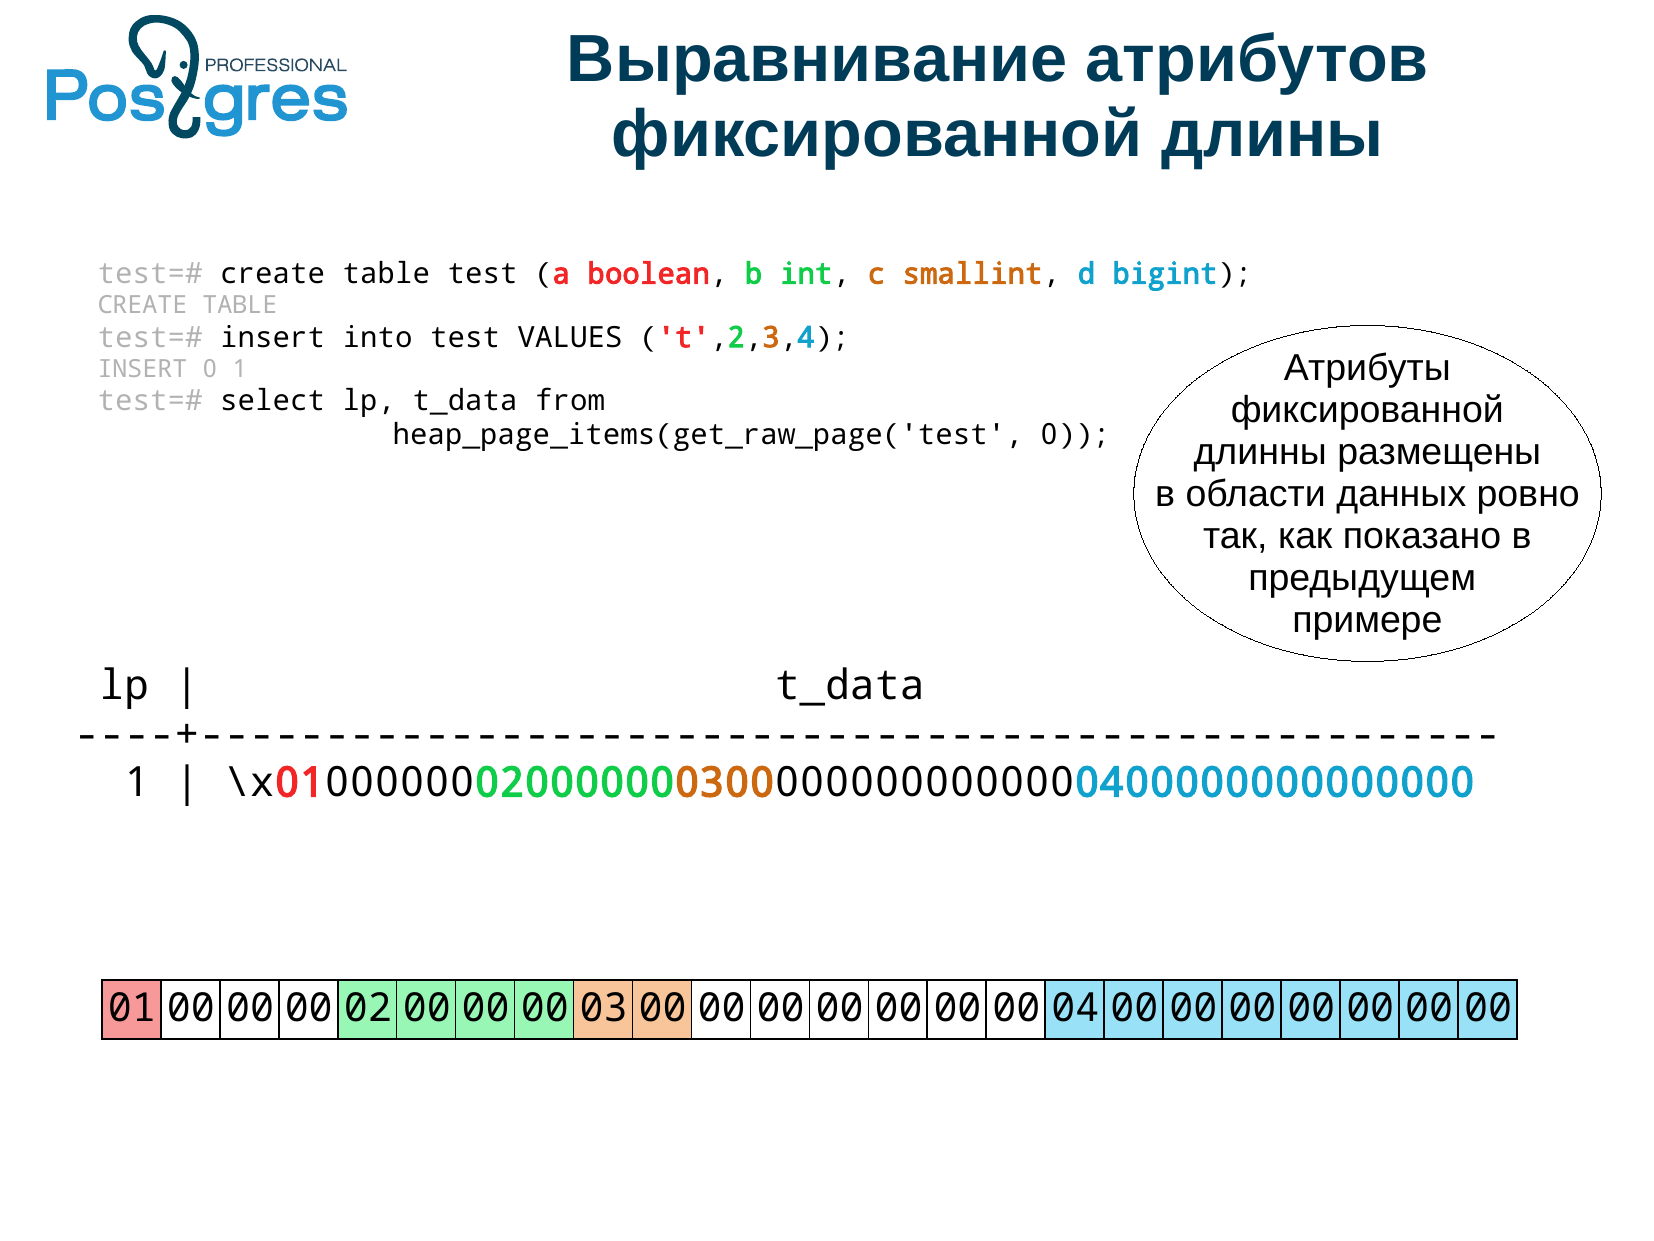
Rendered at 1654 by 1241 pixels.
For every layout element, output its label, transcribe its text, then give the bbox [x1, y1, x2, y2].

text_box Атрибуты фиксированной длинны размещены в области данных ровно так, как показано в предыдущем примере [1133, 325, 1602, 662]
text_box test=# create table test (a boolean, b int, c smallint, d bigint); CREATE TABLE test=# insert into test VALUES ('t',2,3,4); INSERT 0 1 test=# select lp, t_data from heap_page_items(get_raw_page('test', 0)); [82, 249, 1553, 386]
picture [1549, 386, 1560, 397]
title Выравнивание атрибутов фиксированной длины [389, 20, 1607, 171]
picture [59, 386, 1560, 1241]
